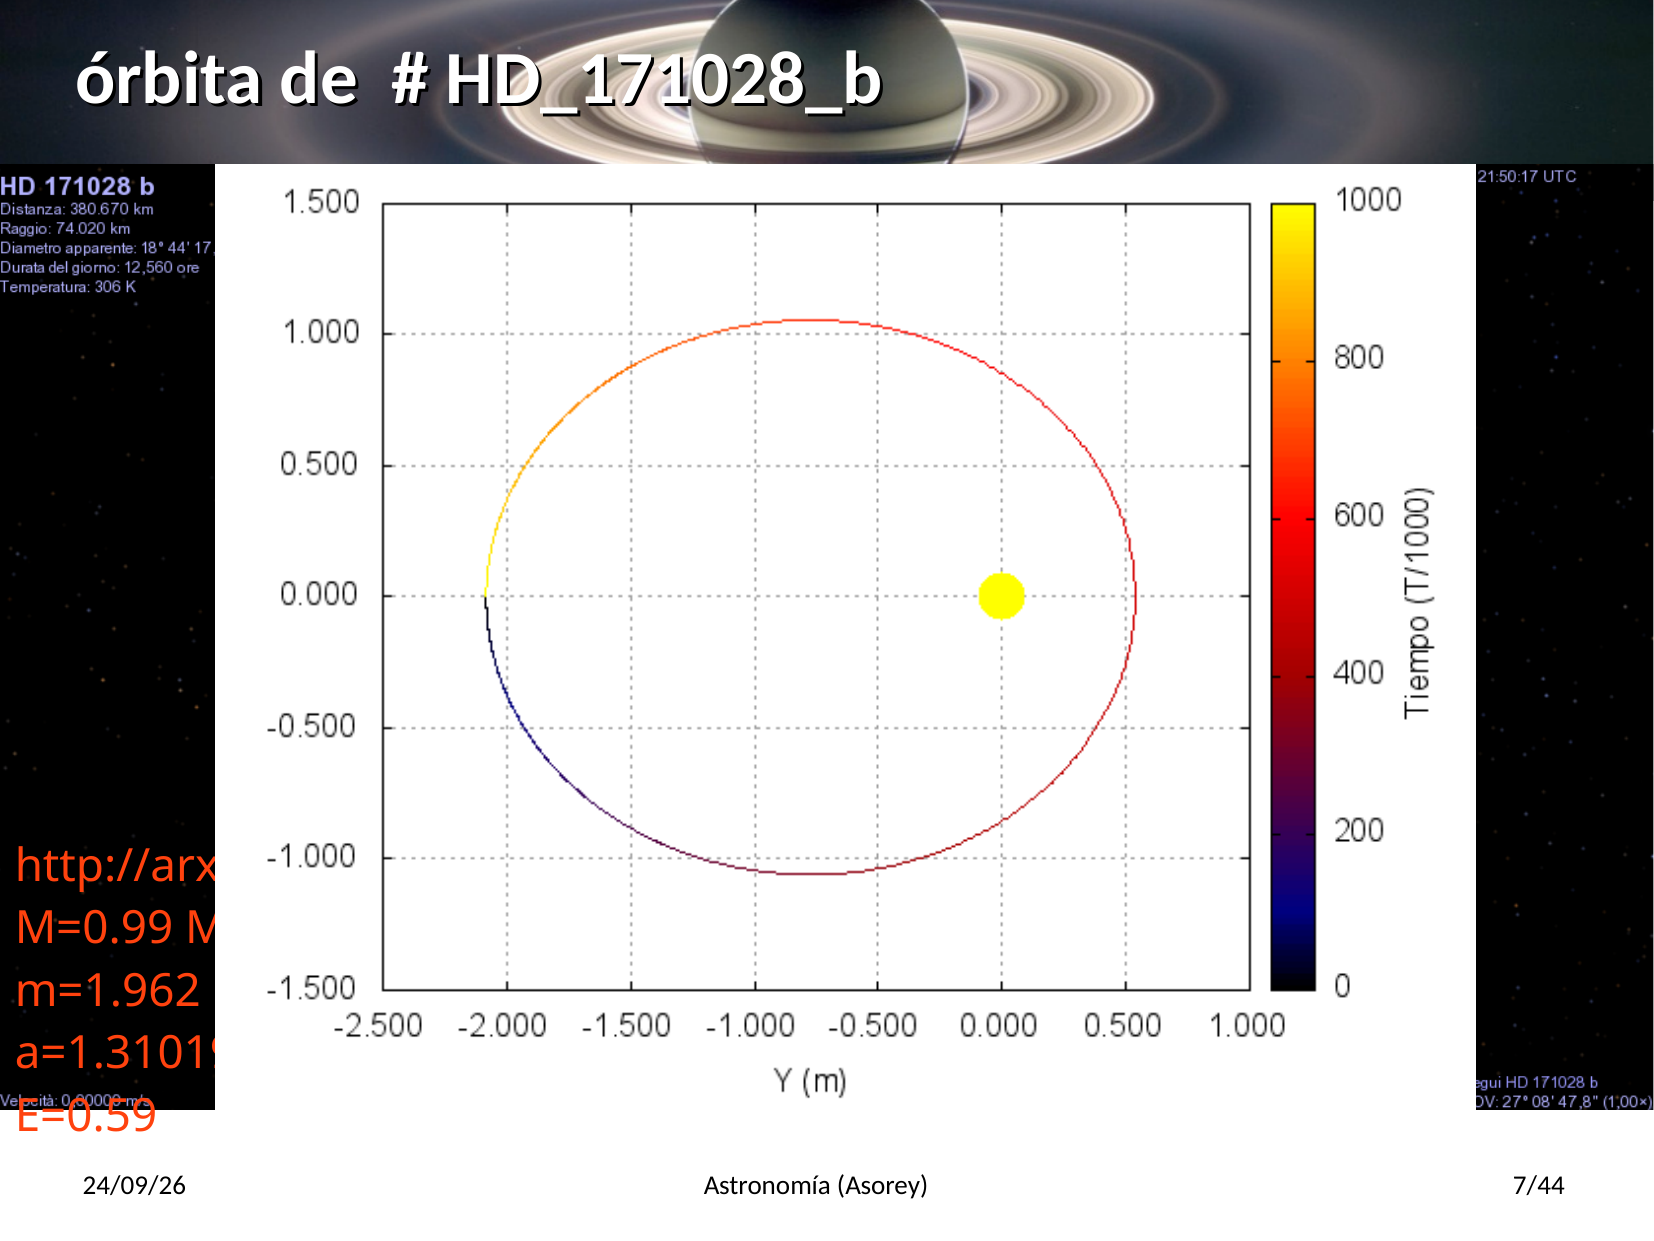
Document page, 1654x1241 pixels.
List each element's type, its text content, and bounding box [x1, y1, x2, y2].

picture [0, 0, 1654, 1111]
title órbita de # HD_171028_b [75, 19, 1564, 151]
text_box http://arxiv.org/abs/0708.0954 M=0.99 M_Sol m=1.962 m_Jup a=1.31019 UA E=0.59 [0, 825, 215, 1107]
picture [23, 1107, 69, 1111]
picture [89, 1107, 108, 1111]
picture [137, 1107, 151, 1111]
picture [72, 1107, 86, 1111]
picture [0, 1107, 18, 1111]
picture [112, 1107, 133, 1111]
